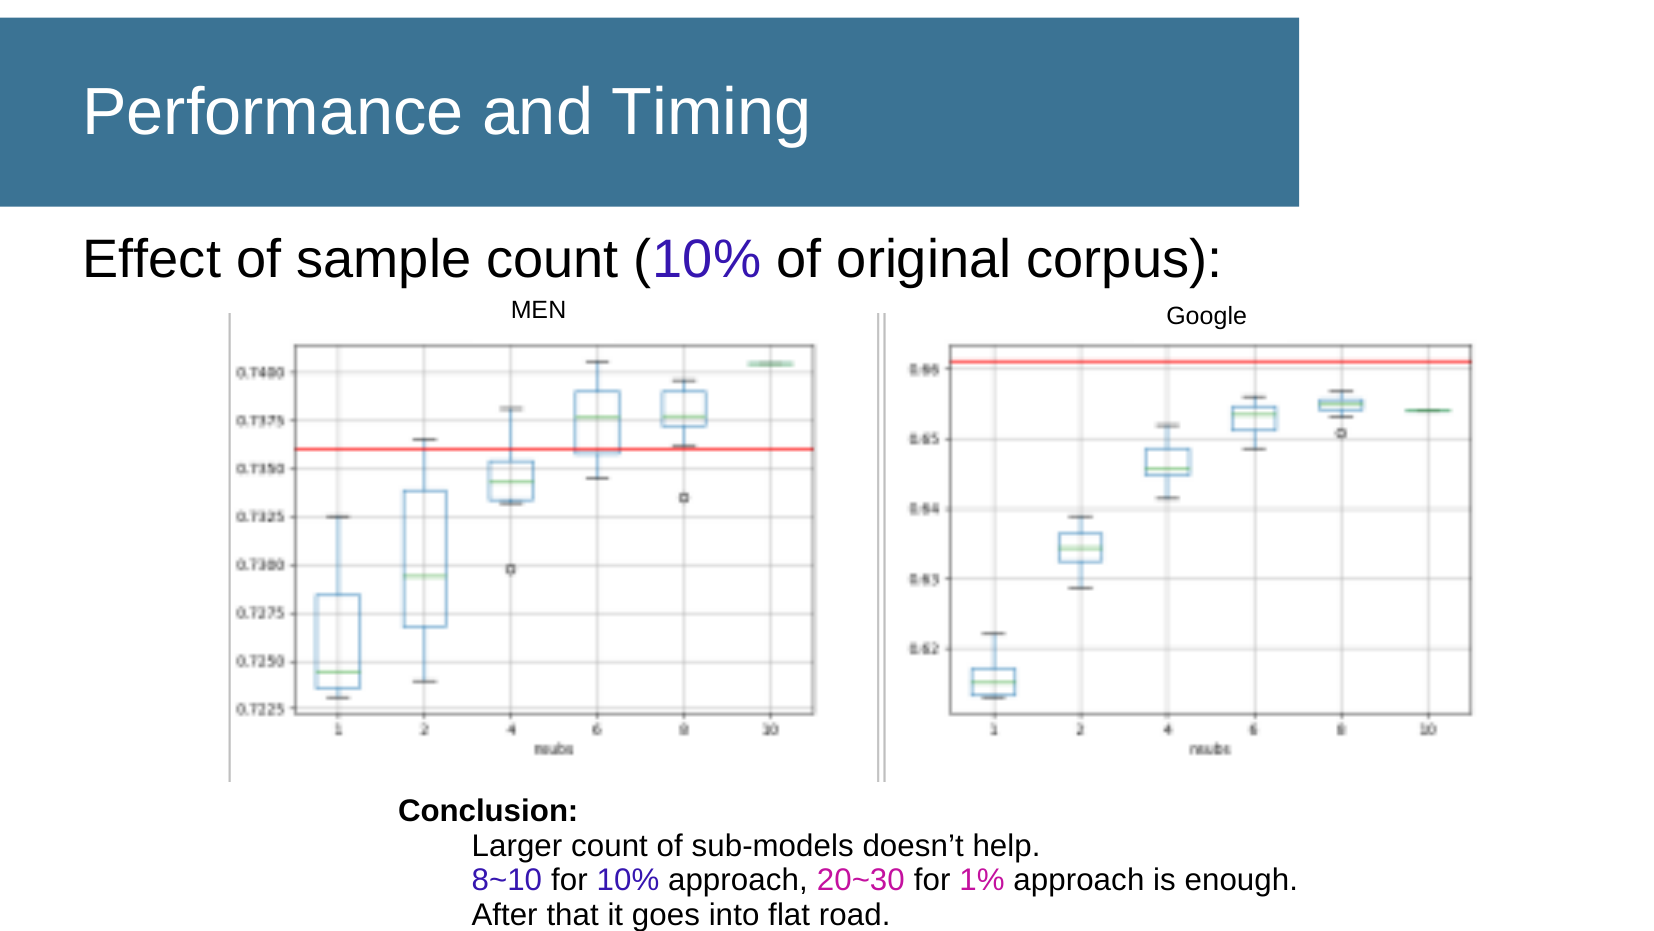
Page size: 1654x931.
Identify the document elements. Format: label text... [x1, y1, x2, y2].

picture [173, 313, 1515, 782]
text_box Google [1151, 295, 1263, 338]
text_box [472, 295, 615, 343]
text_box Conclusion: Larger count of sub-models doesn’t help. 8~10 for 10% approach, 20~30 for 1% approach is enough. After that it goes into flat road. [383, 786, 1314, 931]
title Performance and Timing [82, 35, 1234, 189]
list Effect of sample count (10% of original corpus): [82, 224, 1571, 764]
text_box [1133, 295, 1288, 343]
text_box MEN [496, 289, 582, 332]
